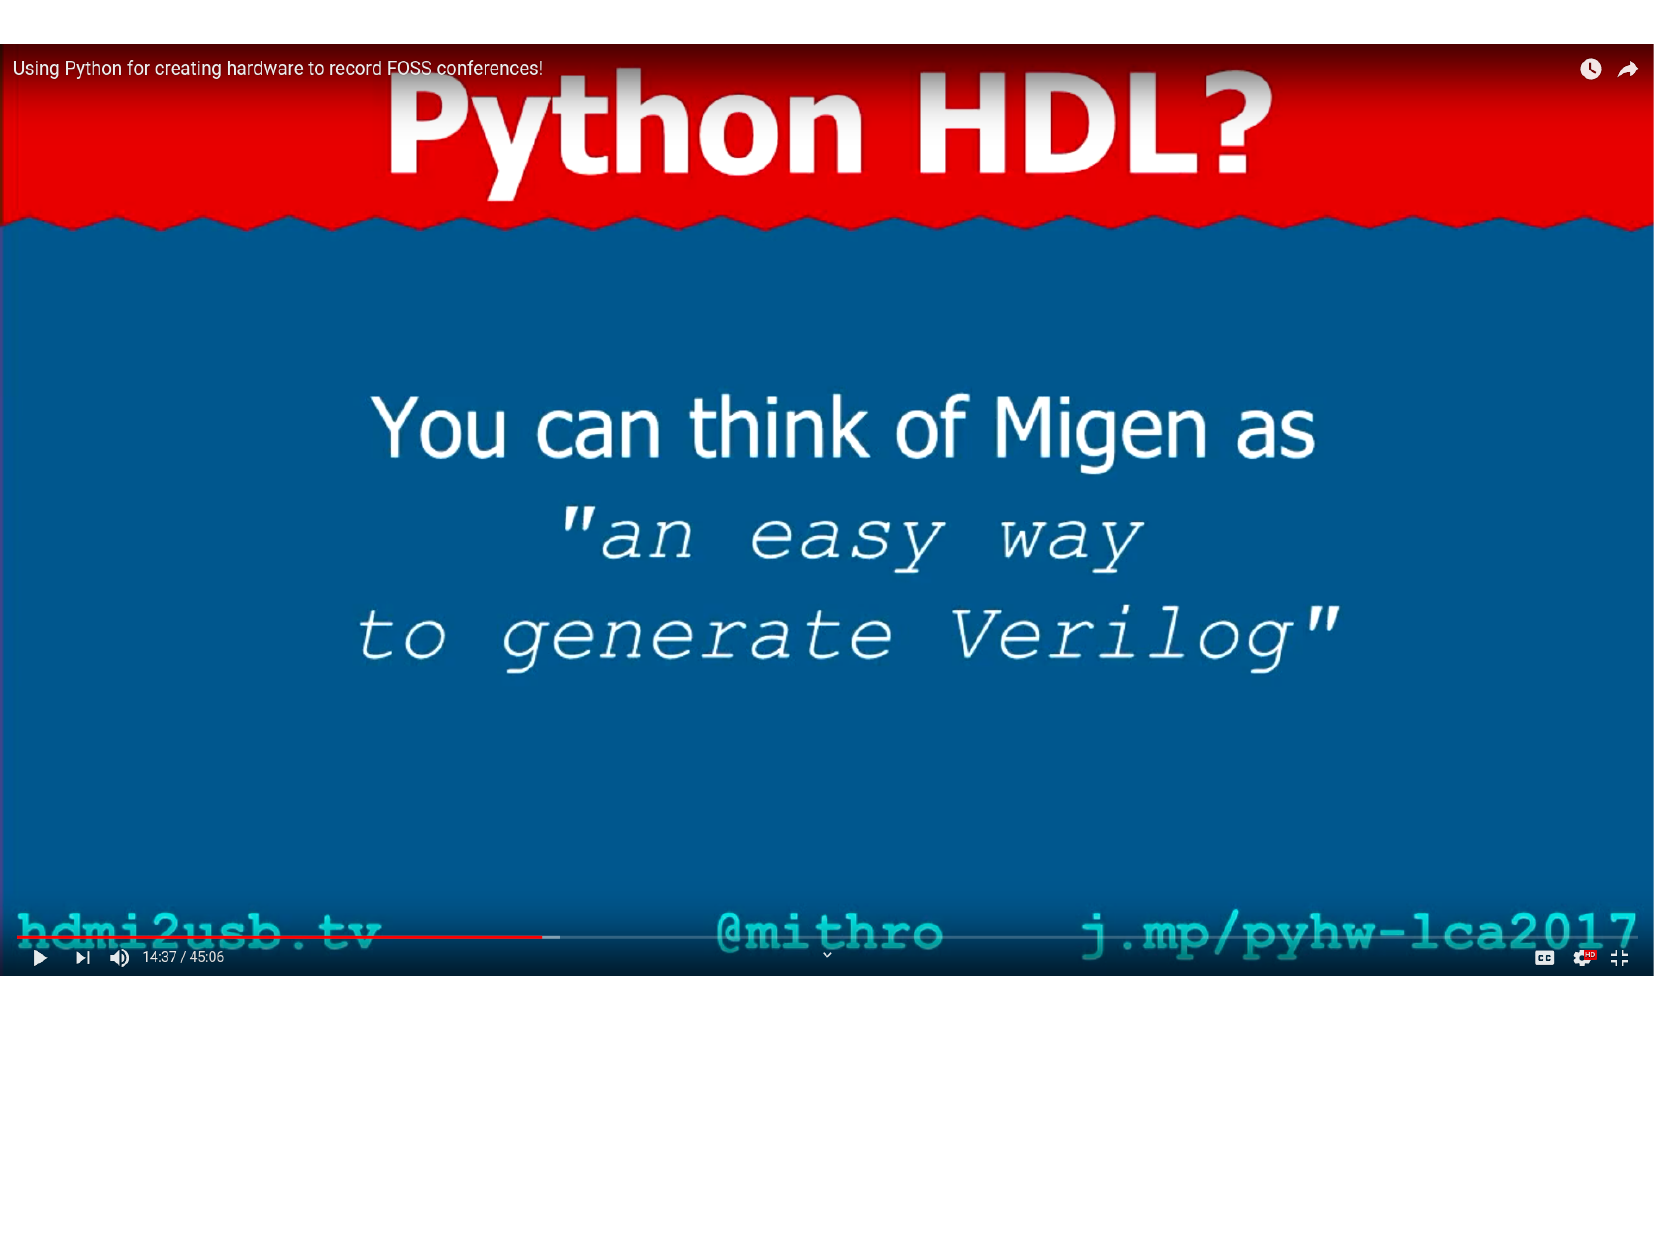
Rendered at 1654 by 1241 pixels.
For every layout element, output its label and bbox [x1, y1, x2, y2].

picture [0, 44, 1654, 976]
